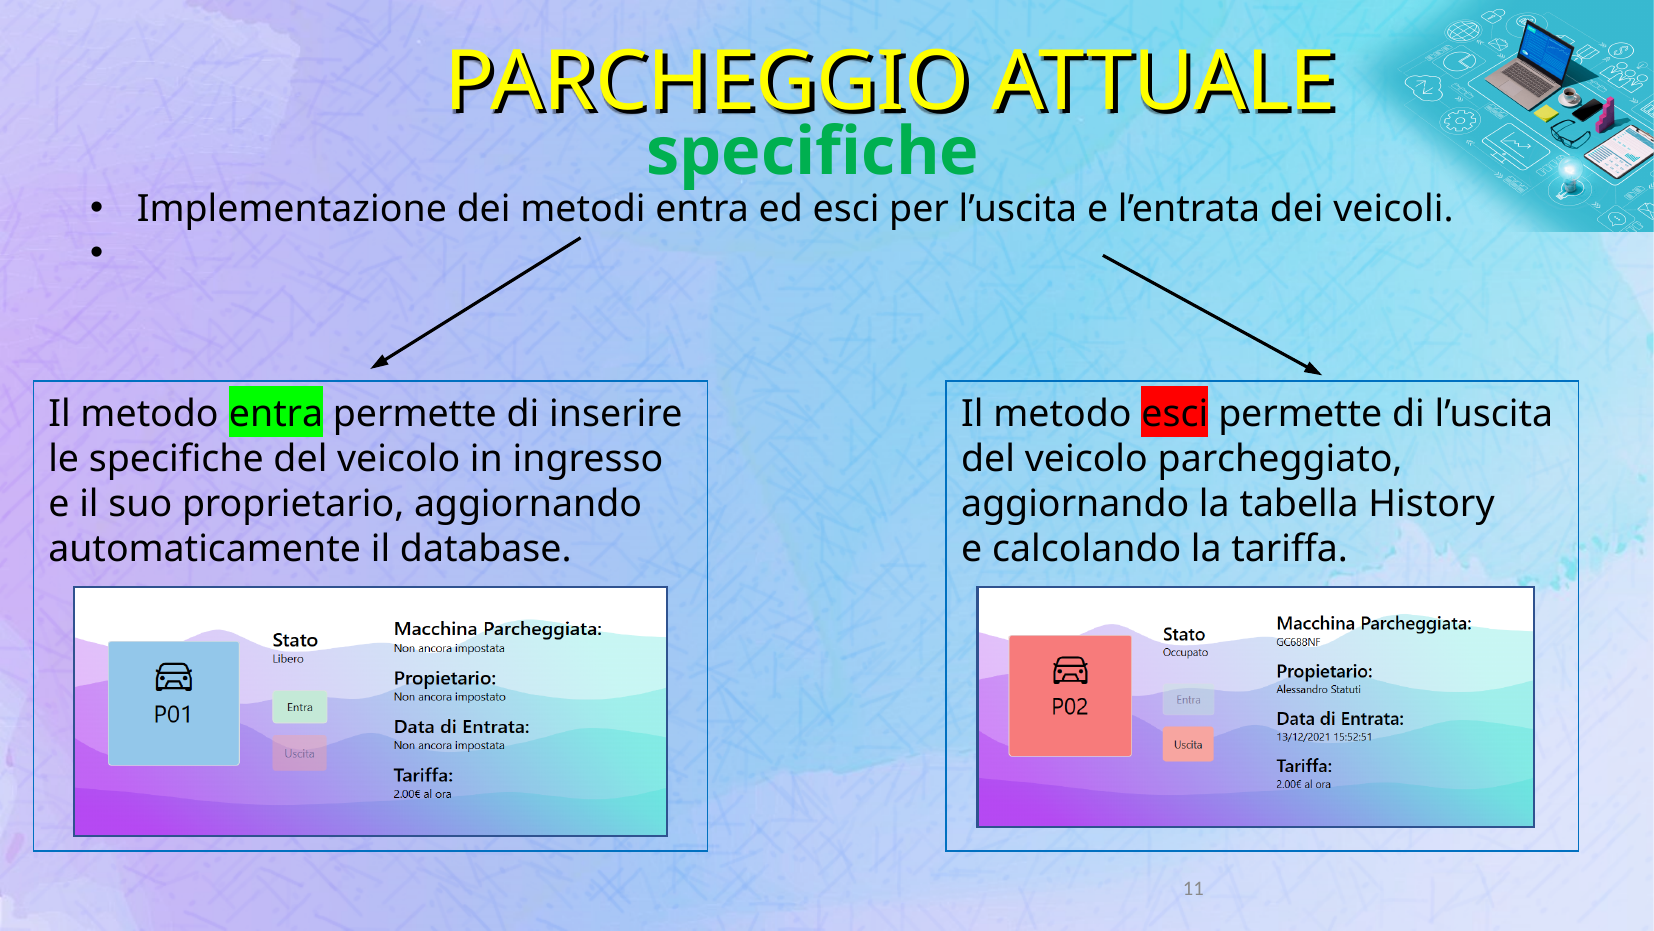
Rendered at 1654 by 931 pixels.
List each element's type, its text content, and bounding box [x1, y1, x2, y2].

text_box Implementazione dei metodi entra ed esci per l’uscita e l’entrata dei veicoli. [74, 176, 1592, 283]
text_box specifiche [595, 135, 1032, 176]
text_box Il metodo entra permette di inserire le specifiche del veicolo in ingresso e il suo proprietario, aggiornando automaticamente il database. [33, 381, 708, 851]
picture [978, 587, 1533, 826]
picture [74, 587, 666, 835]
text_box Il metodo esci permette di l’uscita del veicolo parcheggiato, aggiornando la tabella History e calcolando la tariffa. [946, 381, 1571, 851]
text_box [1167, 862, 1540, 912]
text_box PARCHEGGIO ATTUALE [429, 18, 1225, 135]
picture [1322, 0, 1654, 232]
